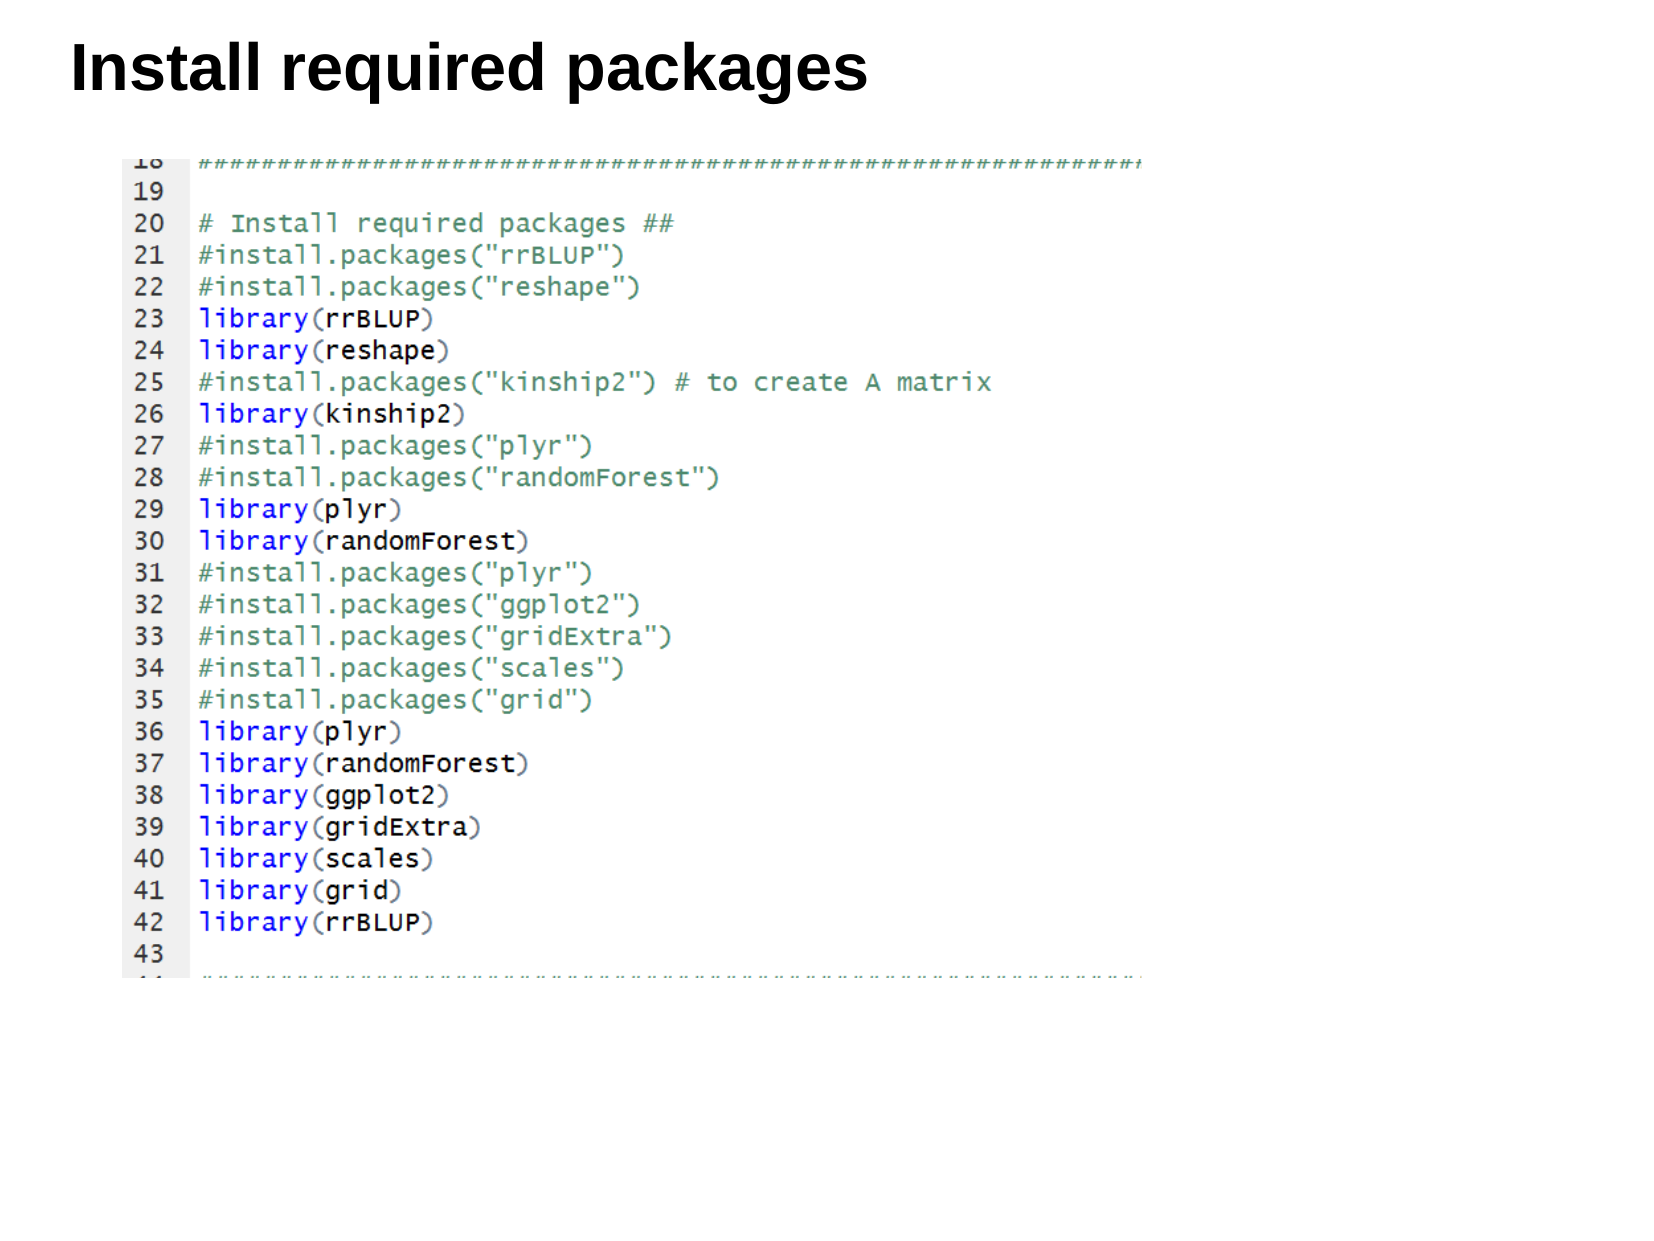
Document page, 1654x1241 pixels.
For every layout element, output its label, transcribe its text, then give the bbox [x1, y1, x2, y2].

text_box Install required packages [55, 32, 1616, 114]
picture [122, 159, 1142, 978]
